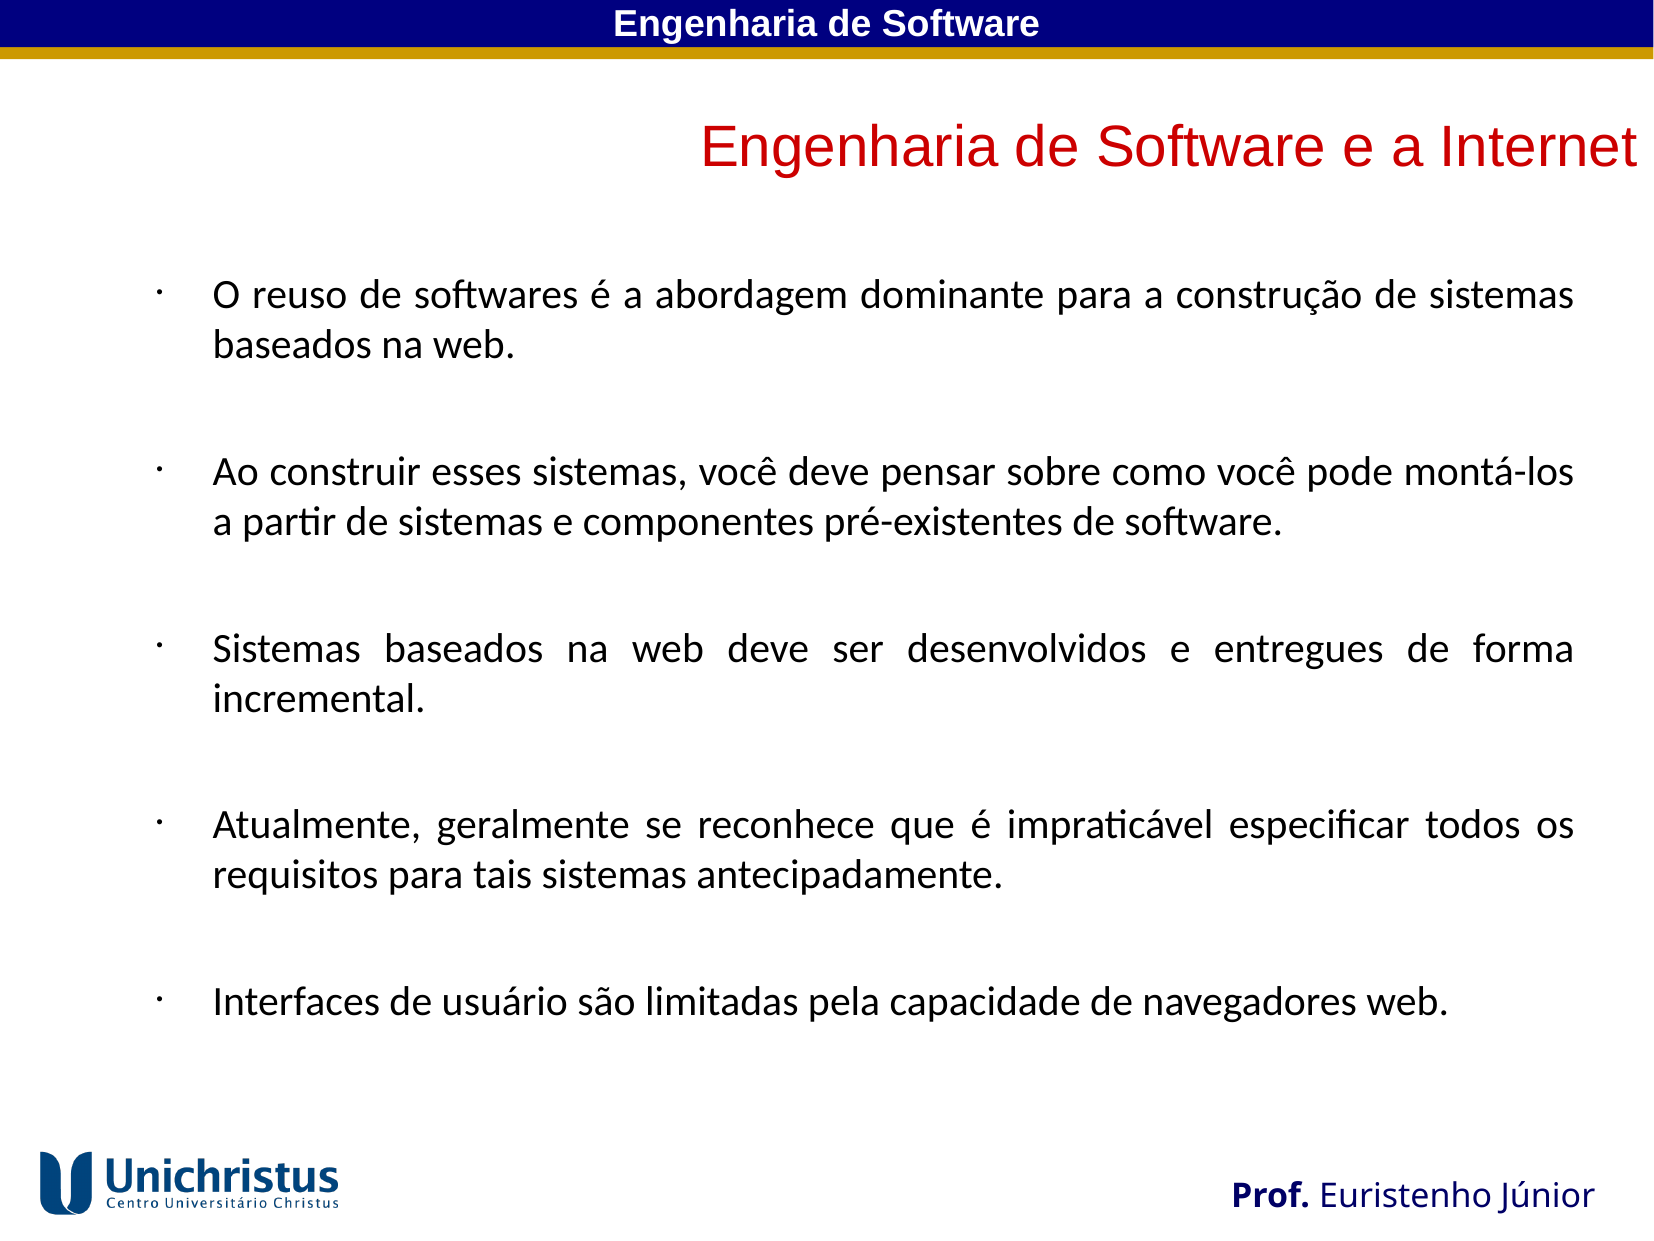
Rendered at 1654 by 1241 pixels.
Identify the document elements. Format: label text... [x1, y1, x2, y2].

list O reuso de softwares é a abordagem dominante para a construção de sistemas baseados na web. Ao construir esses sistemas, você deve pensar sobre como você pode montá-los a partir de sistemas e componentes pré-existentes de software. Sistemas baseados na web deve ser desenvolvidos e entregues de forma incremental. Atualmente, geralmente se reconhece que é impraticável especificar todos os requisitos para tais sistemas antecipadamente. Interfaces de usuário são limitadas pela capacidade de navegadores web. [141, 259, 1590, 1003]
text_box Engenharia de Software [0, 0, 1654, 48]
text_box Engenharia de Software e a Internet [685, 106, 1654, 213]
picture [35, 1148, 343, 1217]
text_box Prof. Euristenho Júnior [1216, 1163, 1654, 1224]
text_box [0, 48, 1654, 60]
